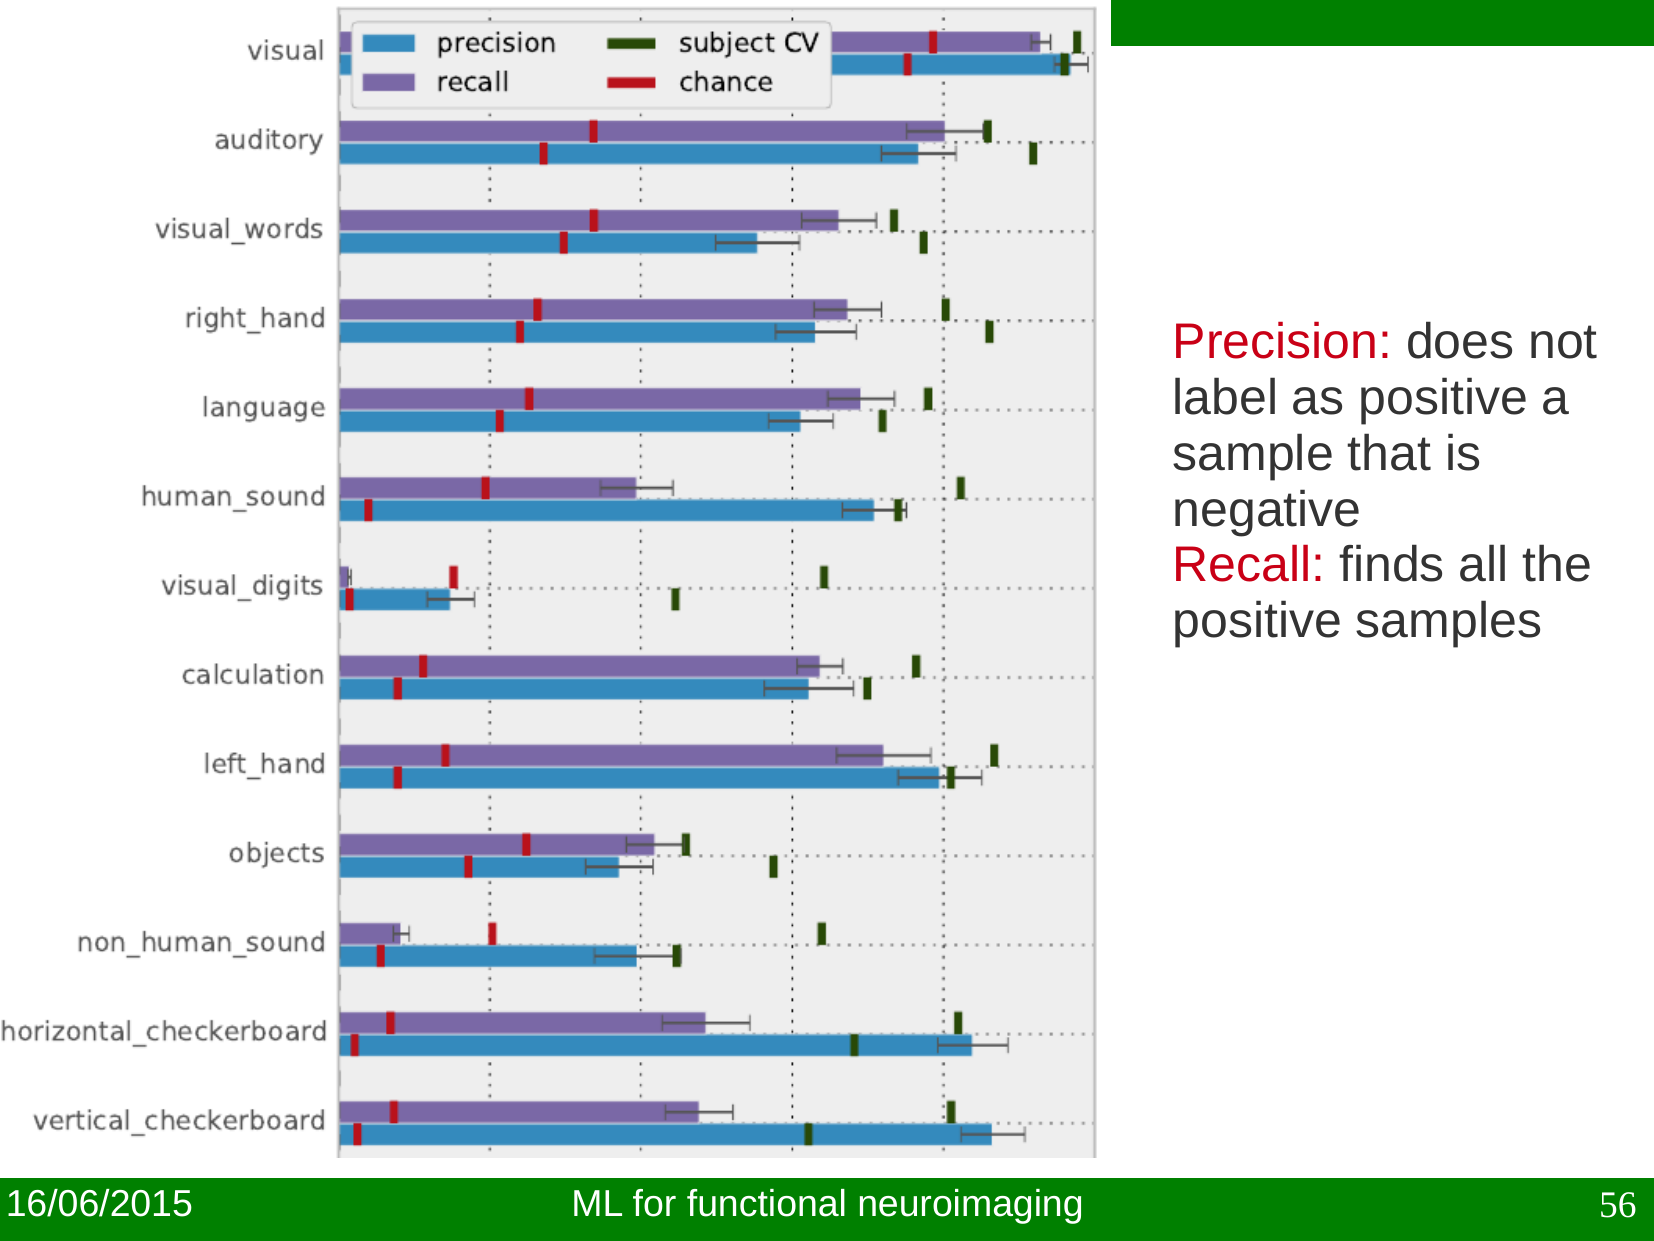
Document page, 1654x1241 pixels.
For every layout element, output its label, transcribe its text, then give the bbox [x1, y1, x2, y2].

text_box Precision: does not label as positive a sample that is negative Recall: finds all the positive samples [1158, 306, 1621, 659]
picture [0, 0, 1111, 1158]
